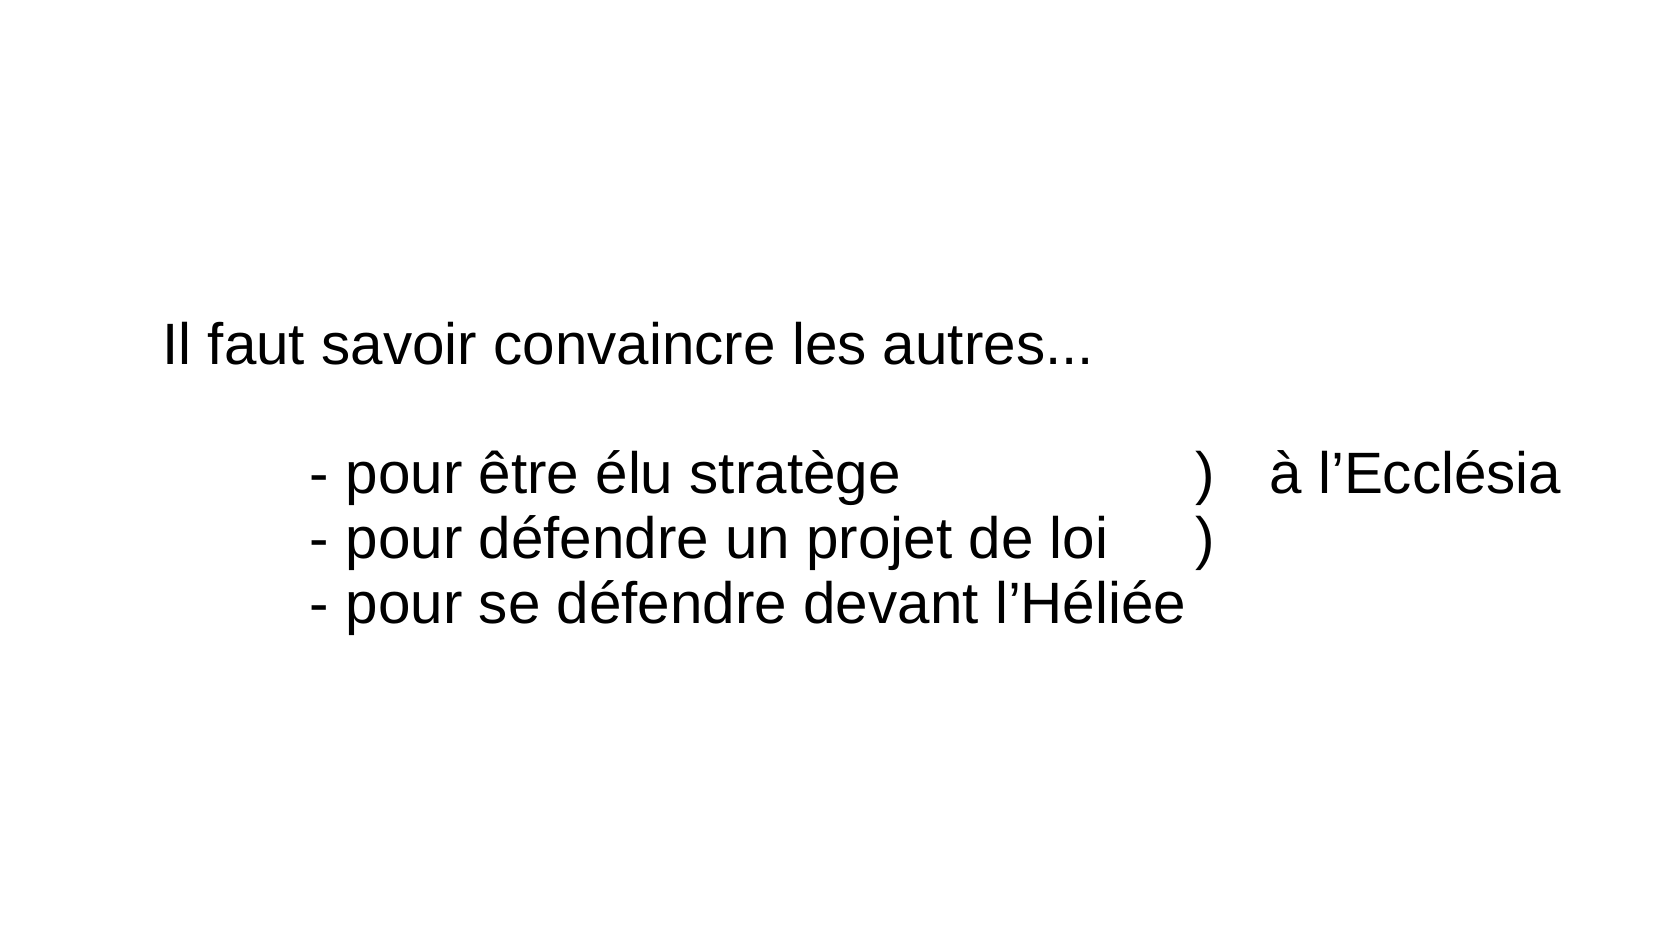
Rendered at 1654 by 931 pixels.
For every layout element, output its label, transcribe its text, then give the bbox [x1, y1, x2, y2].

text_box Il faut savoir convaincre les autres... [147, 304, 1111, 384]
text_box - pour être élu stratège ) à l’Ecclésia - pour défendre un projet de loi ) - pour se défendre devant l’Héliée [295, 433, 1625, 709]
